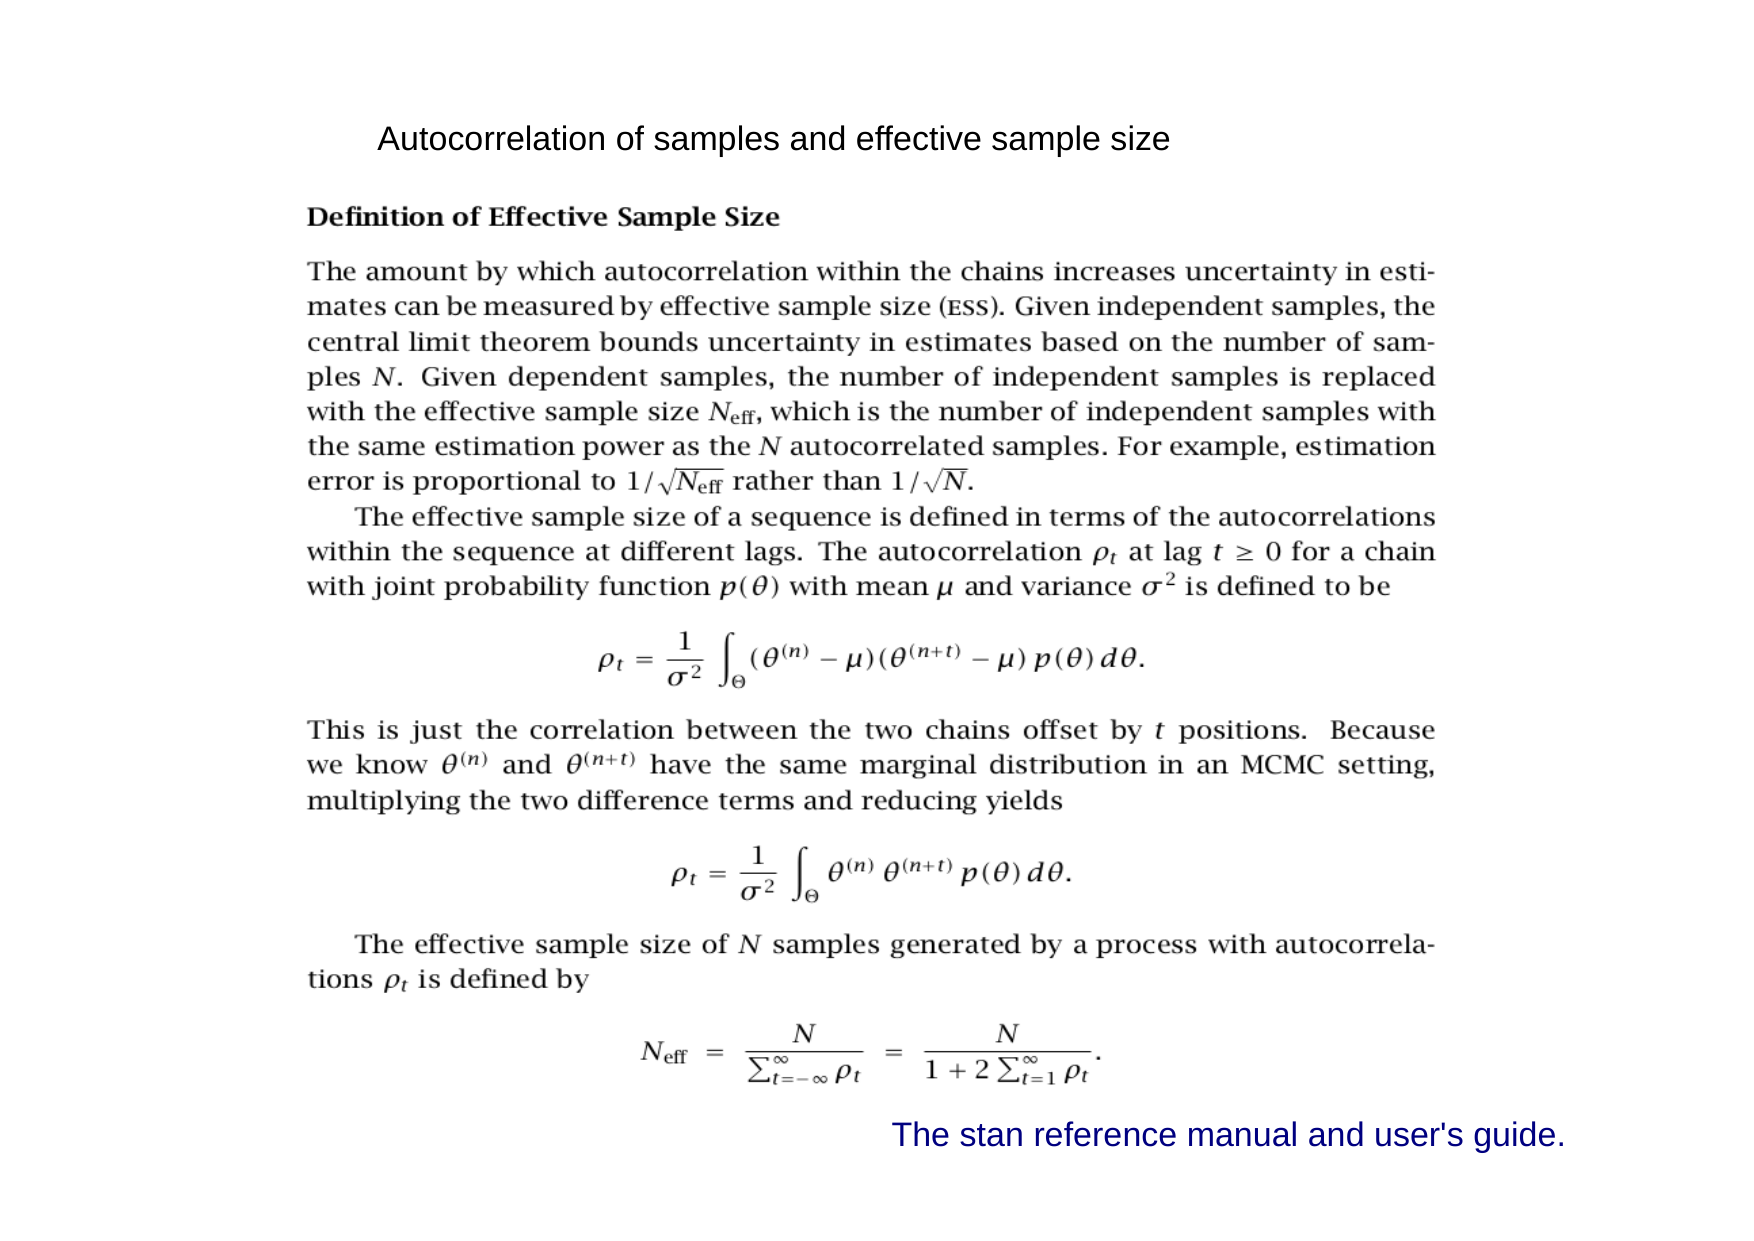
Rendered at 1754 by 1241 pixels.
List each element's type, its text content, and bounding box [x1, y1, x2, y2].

text_box The stan reference manual and user's guide. [876, 1108, 1649, 1162]
picture [257, 185, 1485, 1128]
text_box Autocorrelation of samples and effective sample size [362, 112, 1286, 166]
